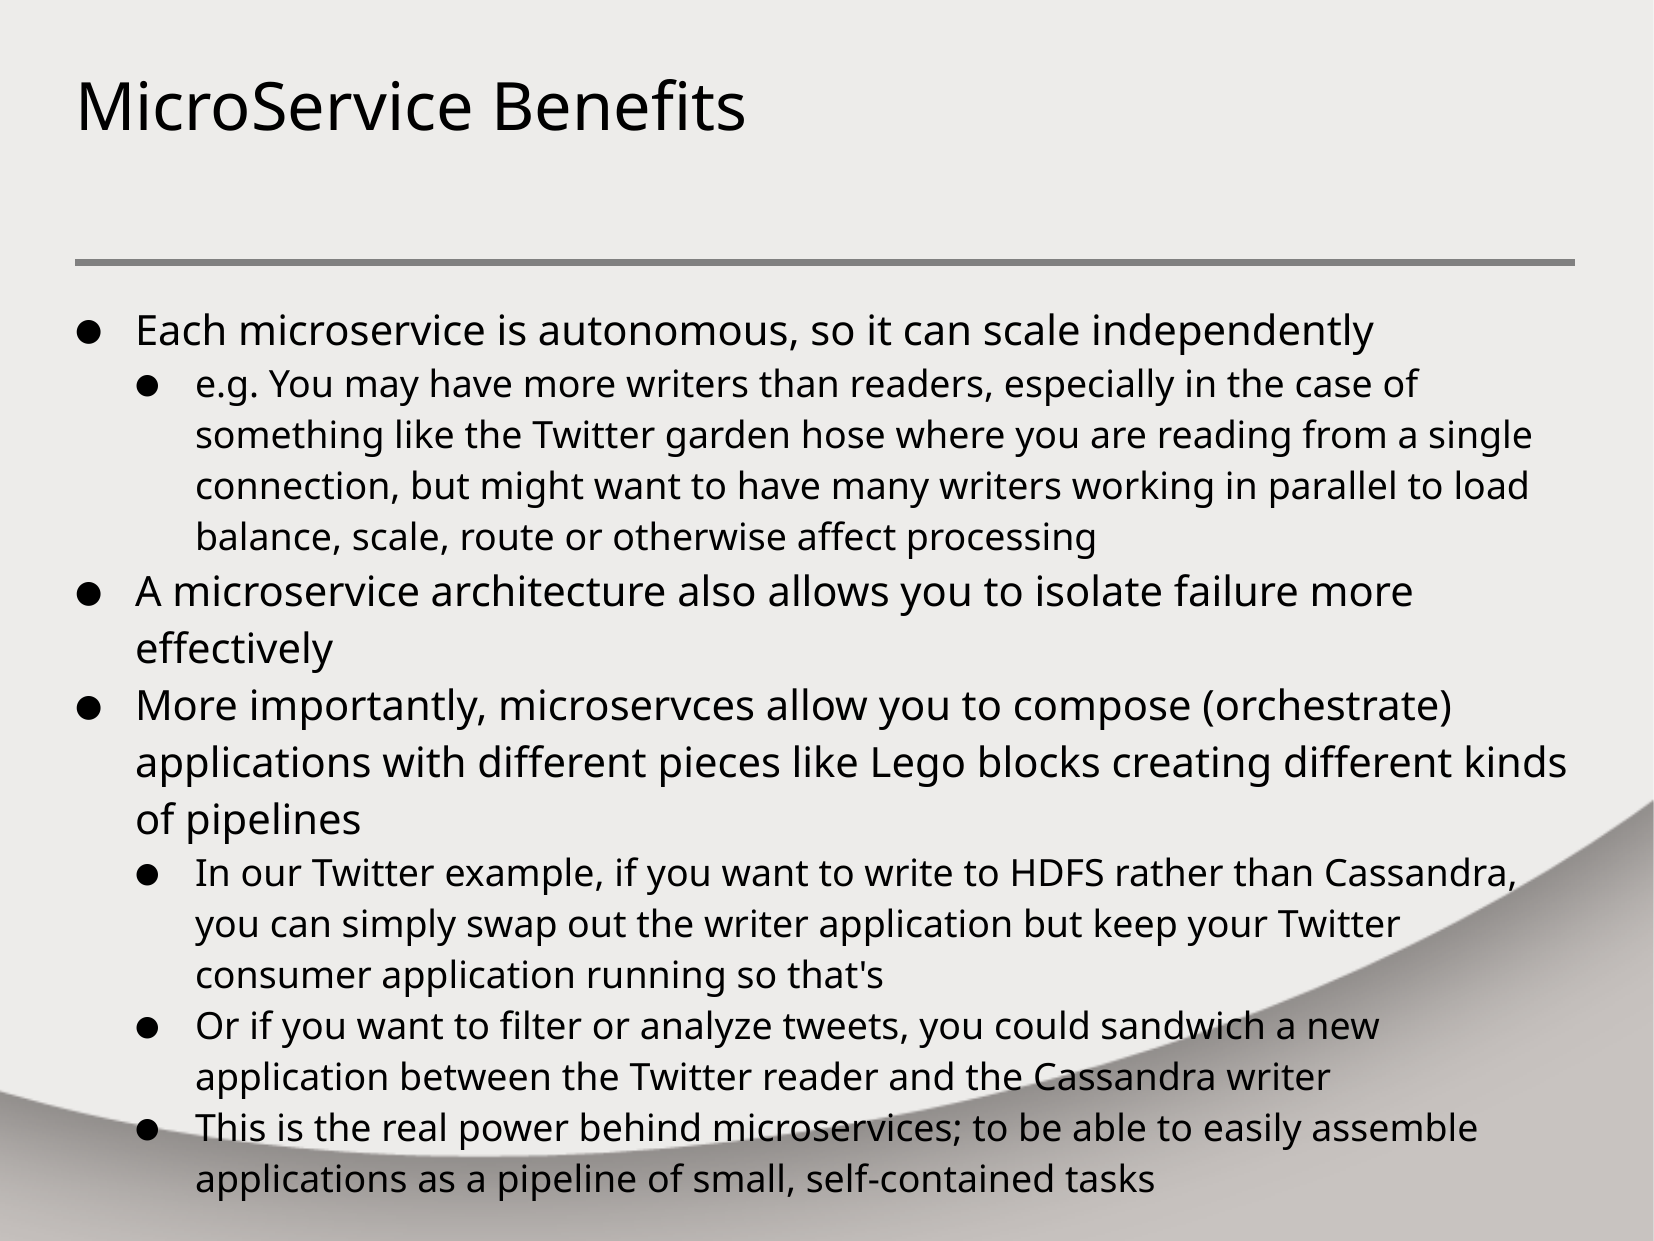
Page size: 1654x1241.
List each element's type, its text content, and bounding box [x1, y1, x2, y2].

picture [0, 0, 1654, 1241]
list Each microservice is autonomous, so it can scale independently e.g. You may have more writers than readers, especially in the case of something like the Twitter garden hose where you are reading from a single connection, but might want to have many writers working in parallel to load balance, scale, route or otherwise affect processing A microservice architecture also allows you to isolate failure more effectively More importantly, microservces allow you to compose (orchestrate) applications with different pieces like Lego blocks creating different kinds of pipelines In our Twitter example, if you want to write to HDFS rather than Cassandra, you can simply swap out the writer application but keep your Twitter consumer application running so that's Or if you want to filter or analyze tweets, you could sandwich a new application between the Twitter reader and the Cassandra writer This is the real power behind microservices; to be able to easily assemble applications as a pipeline of small, self-contained tasks [75, 300, 1576, 1163]
title MicroService Benefits [75, 75, 1576, 226]
